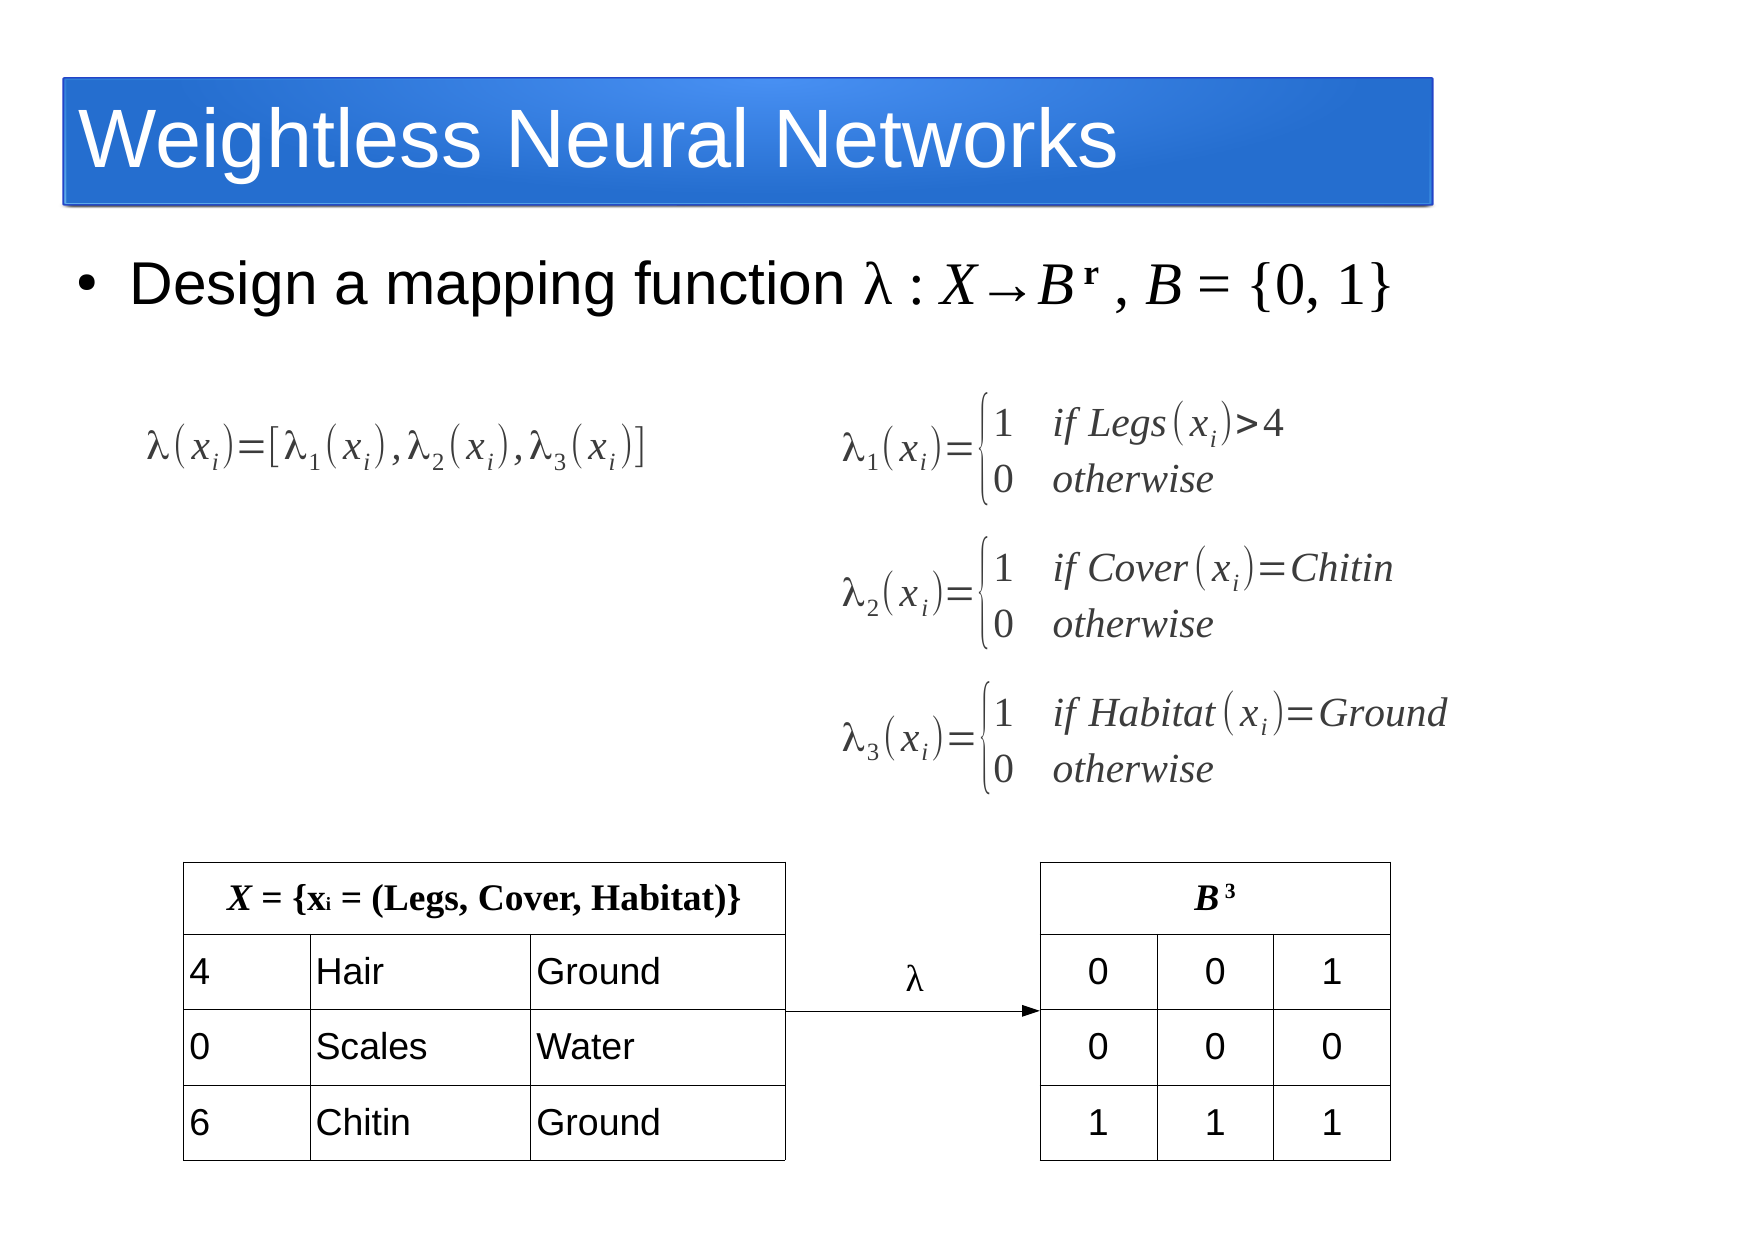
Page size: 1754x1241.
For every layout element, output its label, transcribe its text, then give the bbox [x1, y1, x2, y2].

table_cell 0 [1158, 935, 1273, 1009]
picture [58, 77, 1439, 209]
list Design a mapping function λ : X→B r , B = {0, 1} [58, 249, 1696, 354]
table_cell 0 [1041, 1010, 1157, 1085]
table_cell Water [531, 1010, 785, 1085]
table_cell 0 [1041, 935, 1157, 1009]
table_cell 0 [1158, 1010, 1273, 1085]
text_box λ [861, 950, 968, 1007]
table_cell 1 [1158, 1086, 1273, 1160]
chart [833, 390, 1294, 508]
table_header B 3 [1041, 863, 1390, 934]
chart [833, 679, 1459, 797]
table_cell 0 [1274, 1010, 1390, 1085]
title Weightless Neural Networks [78, 80, 1429, 198]
table_header X = {xi = (Legs, Cover, Habitat)} [184, 863, 785, 934]
table_cell Ground [531, 1086, 785, 1160]
chart [833, 534, 1403, 653]
table_cell 1 [1041, 1086, 1157, 1160]
table_cell Ground [531, 935, 785, 1009]
table_cell Scales [311, 1010, 530, 1085]
chart [138, 422, 653, 476]
table_cell 6 [184, 1086, 310, 1160]
table_cell Hair [311, 935, 530, 1009]
table_cell 1 [1274, 1086, 1390, 1160]
table_cell 0 [184, 1010, 310, 1085]
table_cell Chitin [311, 1086, 530, 1160]
table_cell 4 [184, 935, 310, 1009]
table_cell 1 [1274, 935, 1390, 1009]
